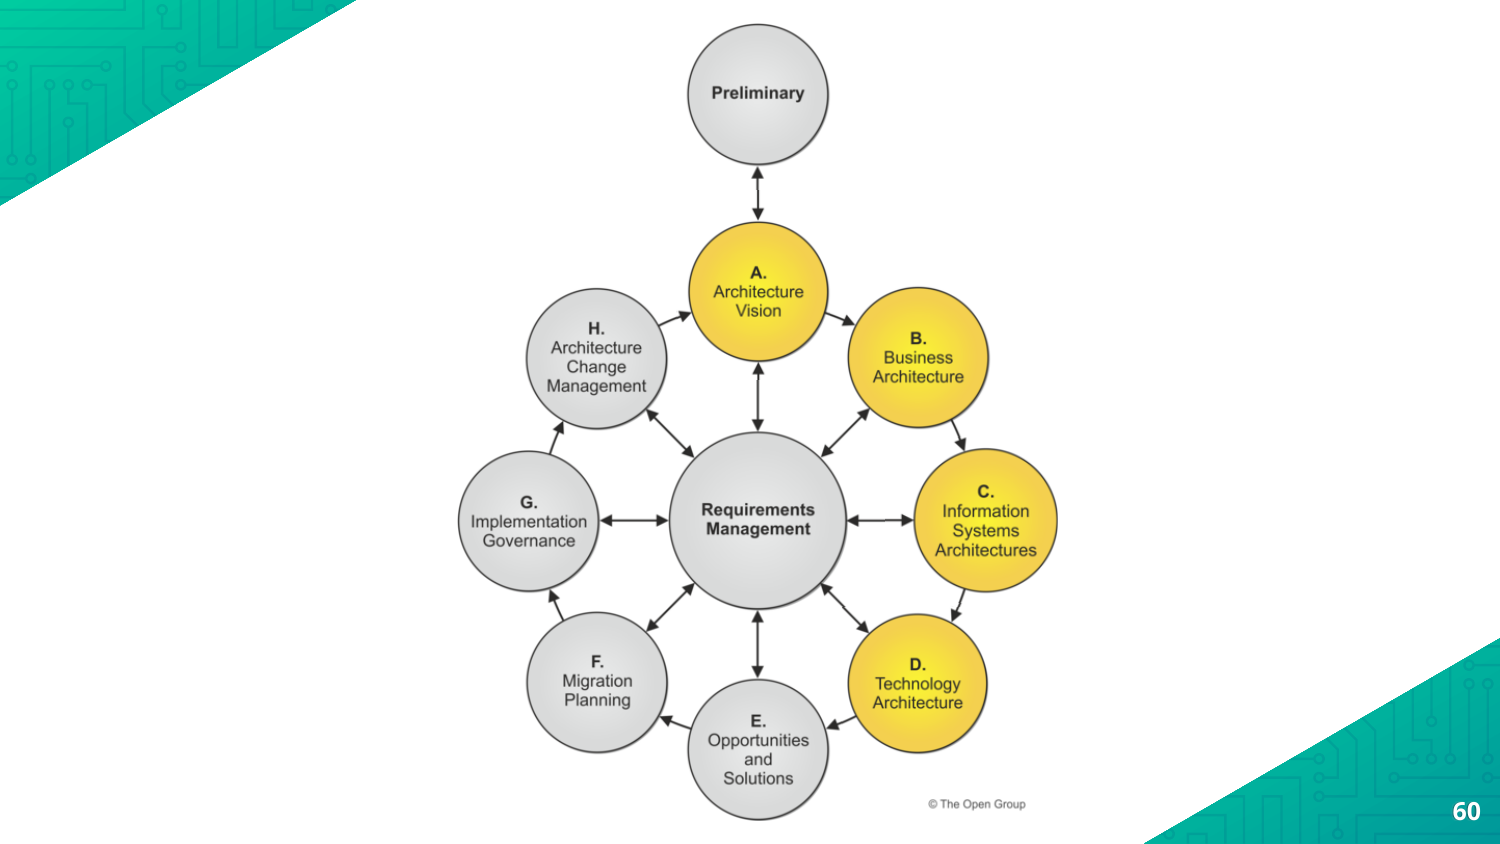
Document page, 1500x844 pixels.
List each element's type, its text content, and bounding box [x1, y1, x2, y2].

slide_number <numéro> [1391, 779, 1482, 844]
picture [457, 23, 1058, 821]
